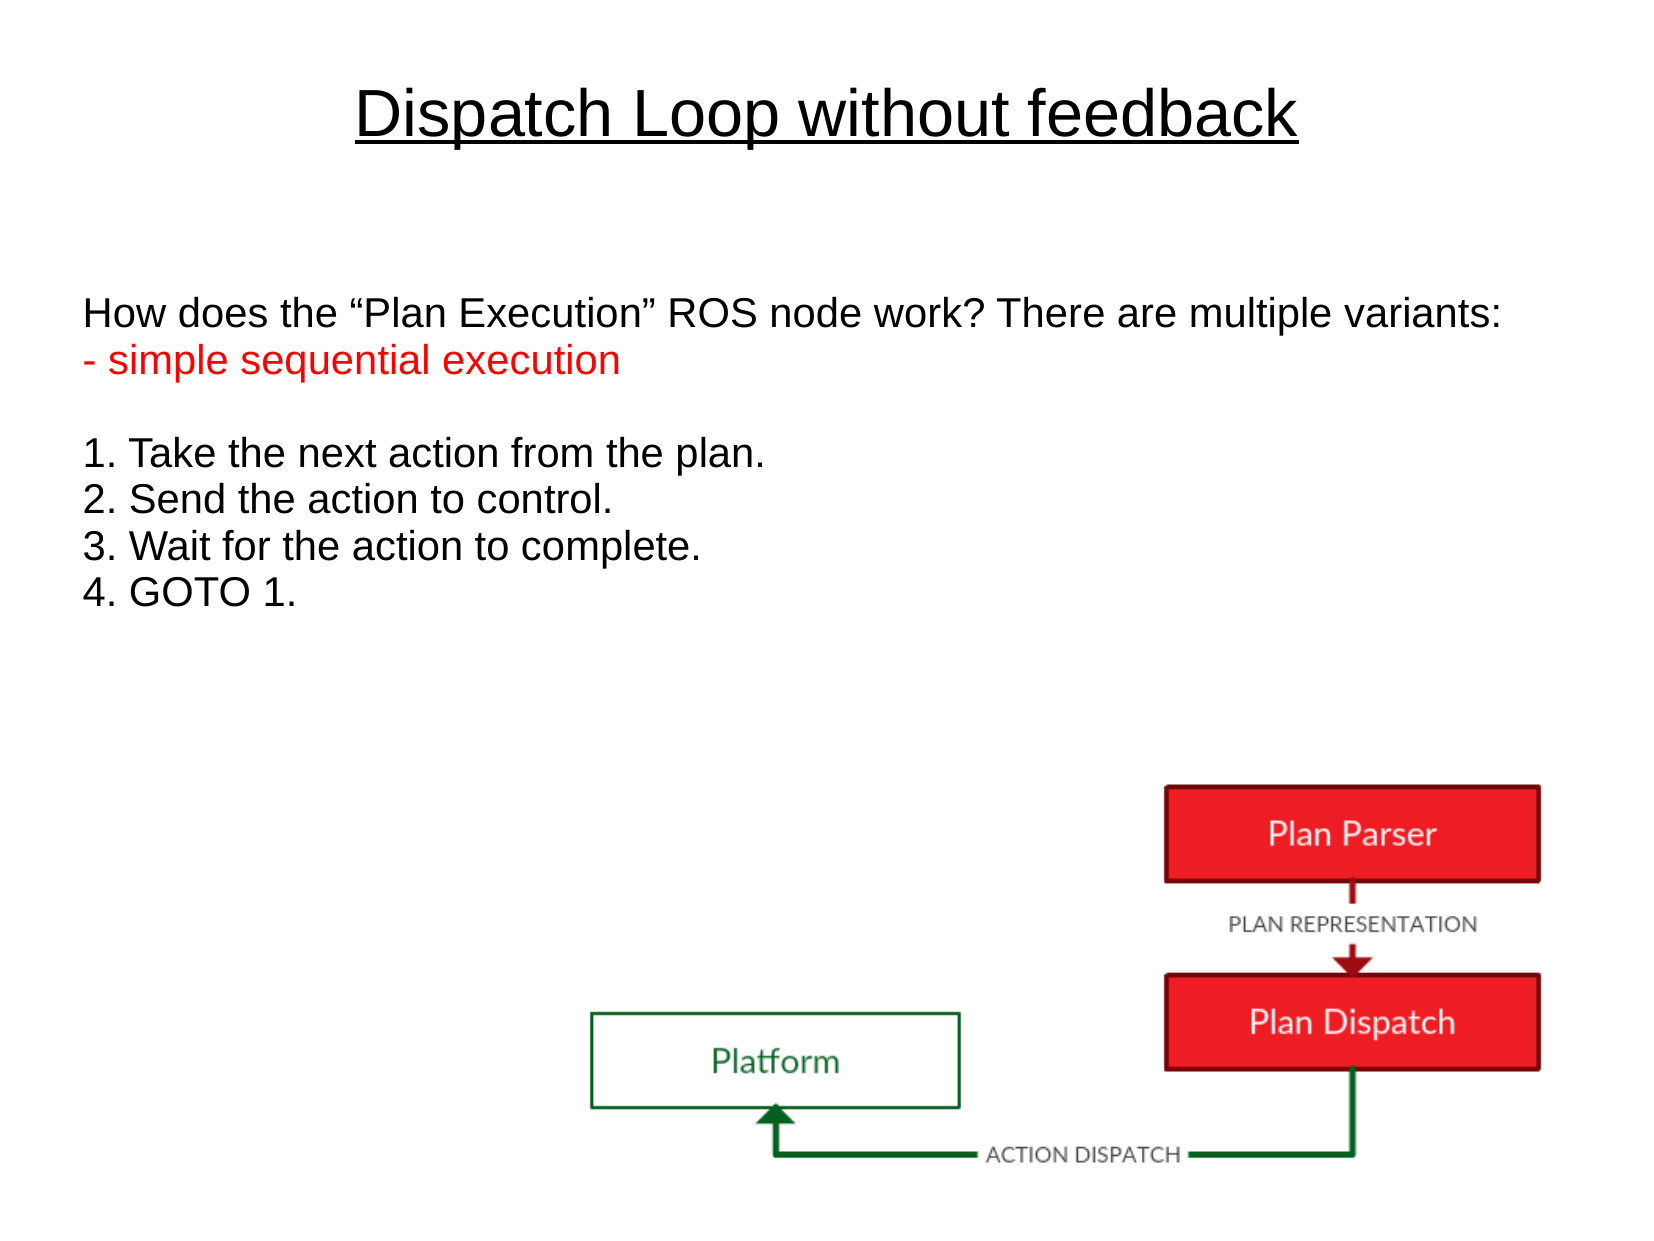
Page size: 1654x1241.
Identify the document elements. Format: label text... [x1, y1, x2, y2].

picture [567, 755, 1571, 1202]
title Dispatch Loop without feedback [82, 49, 1571, 178]
subtitle How does the “Plan Execution” ROS node work? There are multiple variants: - simple sequential execution 1. Take the next action from the plan. 2. Send the action to control. 3. Wait for the action to complete. 4. GOTO 1. [82, 290, 1571, 1010]
